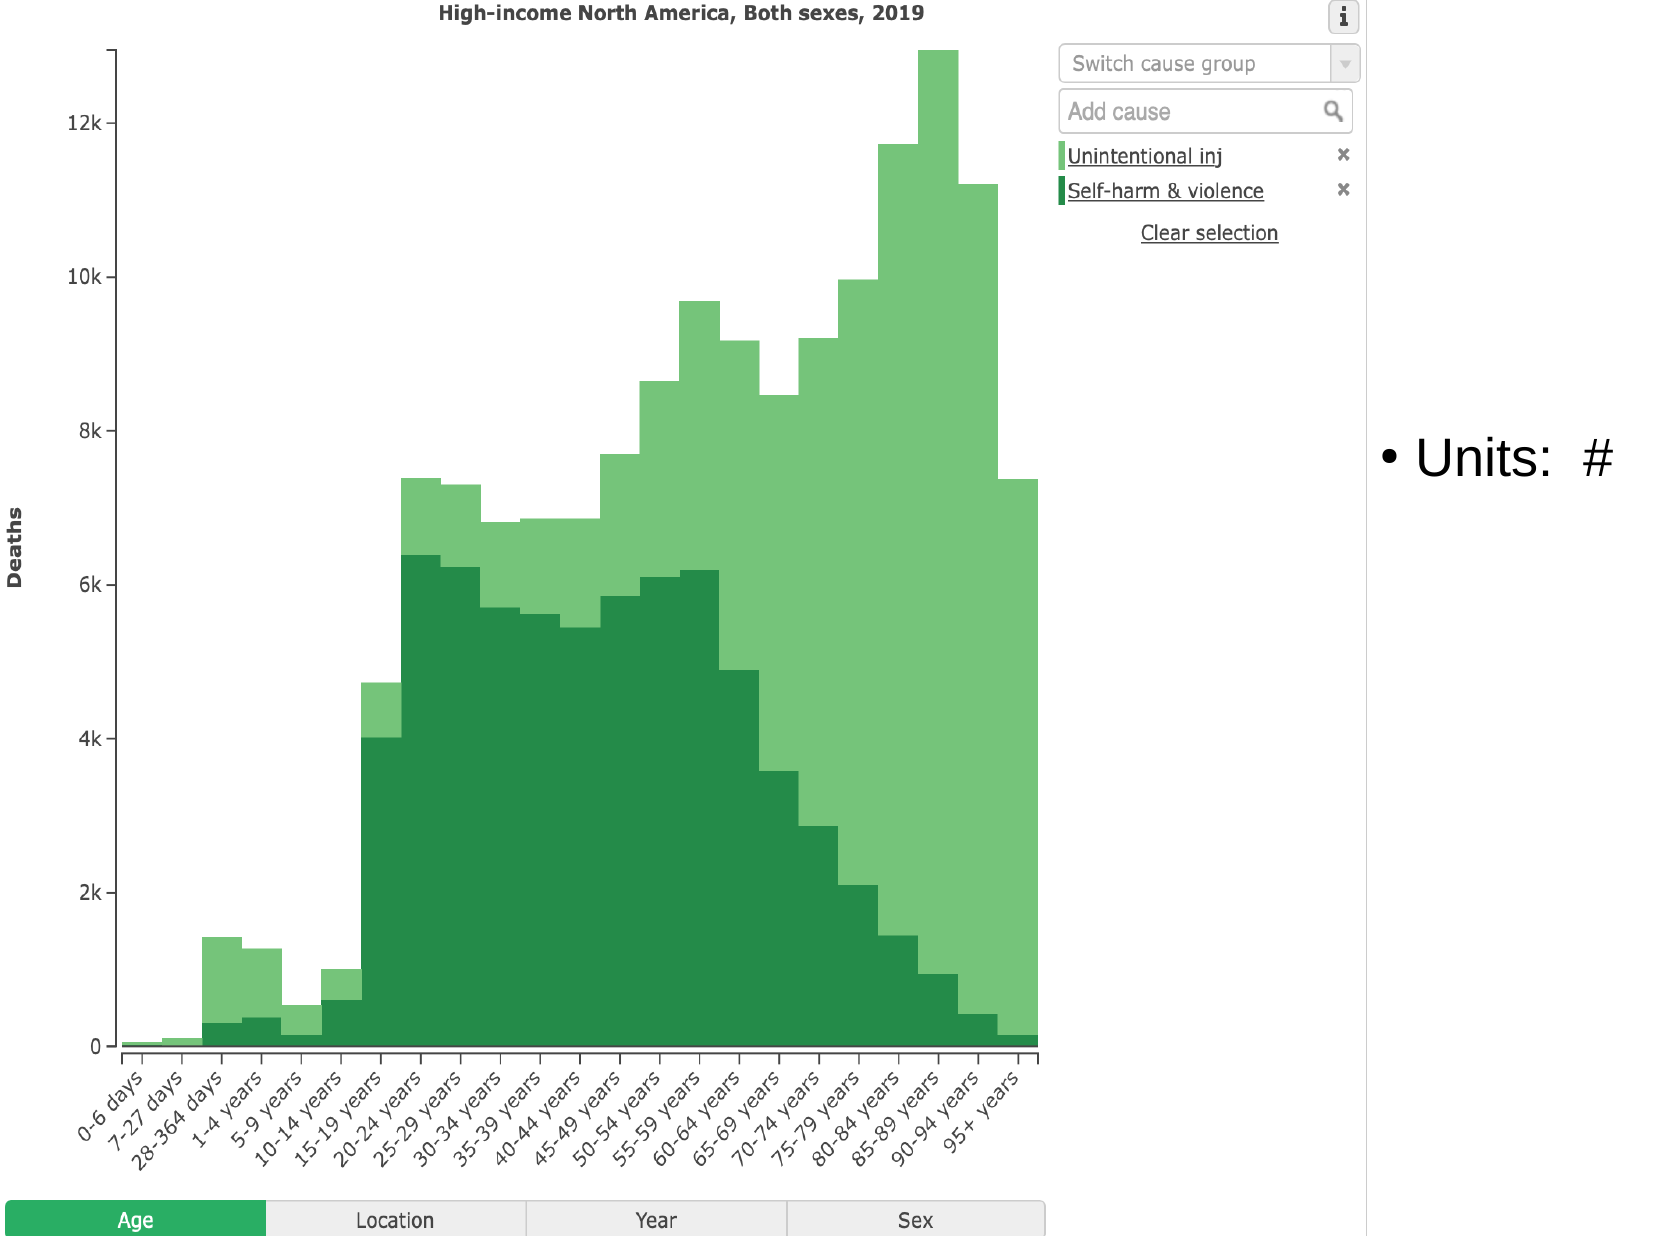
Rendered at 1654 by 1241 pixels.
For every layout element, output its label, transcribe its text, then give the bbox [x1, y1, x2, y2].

picture [0, 0, 1367, 1236]
text_box Units: # [1365, 420, 1654, 897]
